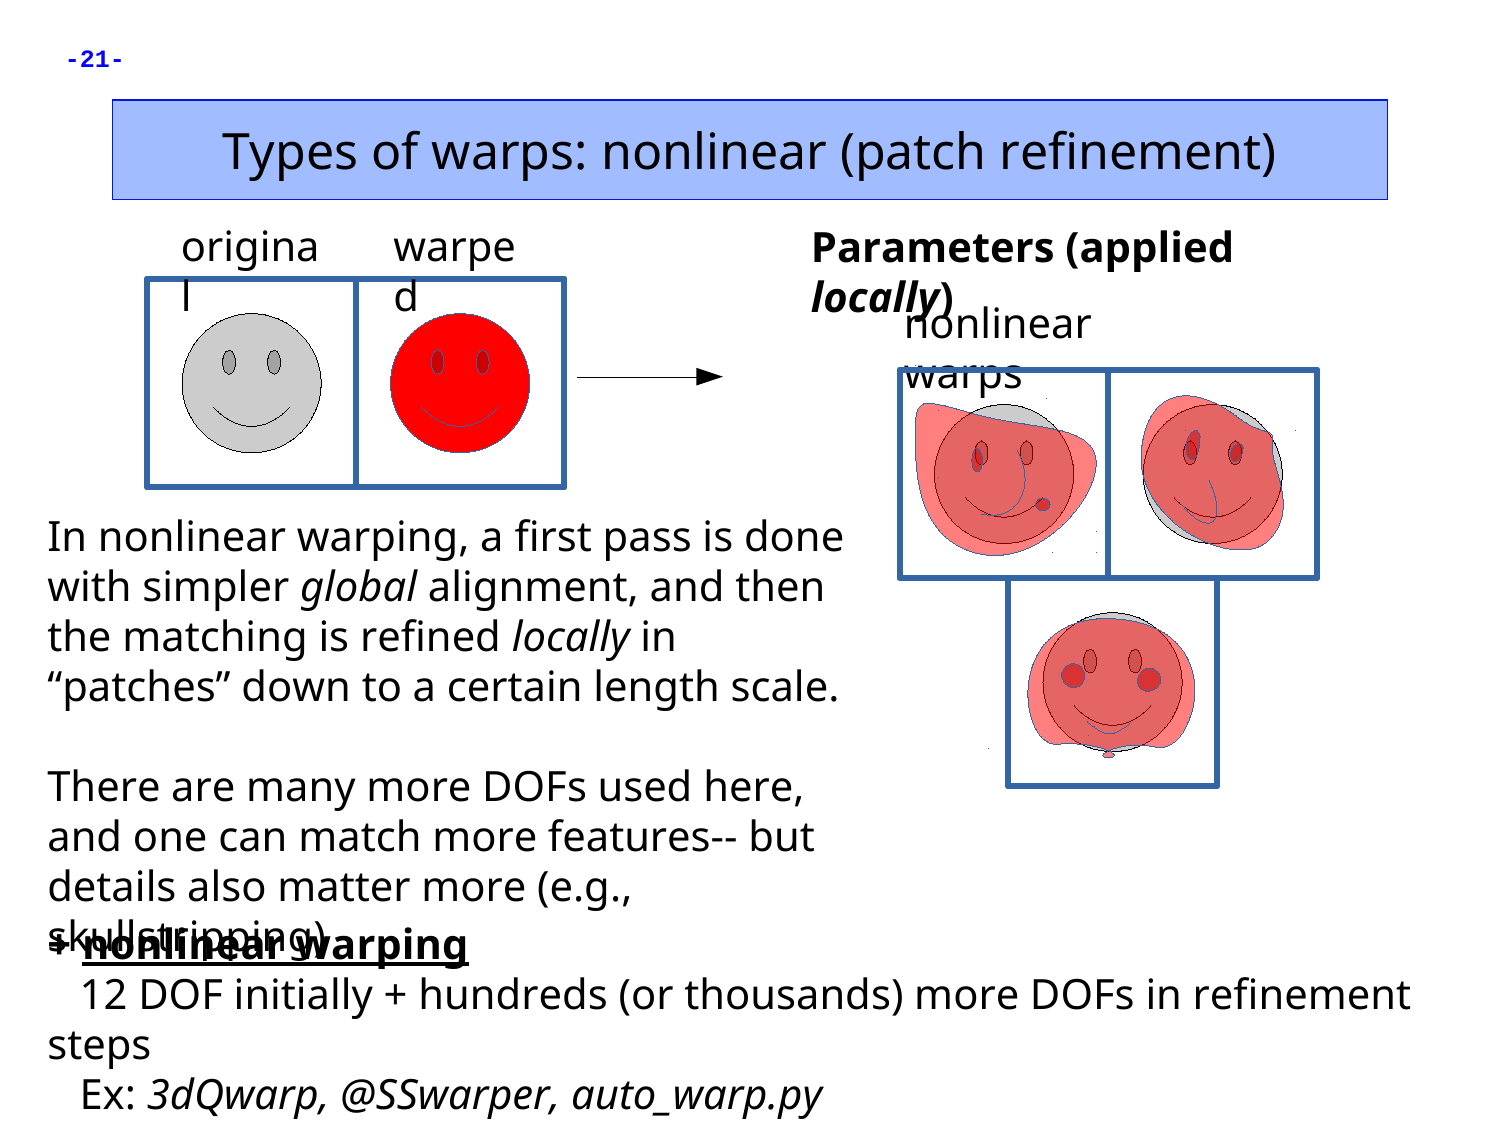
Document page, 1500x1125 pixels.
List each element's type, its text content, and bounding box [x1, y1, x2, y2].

text_box warped [375, 209, 553, 280]
text_box + nonlinear warping 12 DOF initially + hundreds (or thousands) more DOFs in refinement steps Ex: 3dQwarp, @SSwarper, auto_warp.py [29, 907, 1483, 1078]
text_box Types of warps: nonlinear (patch refinement) [112, 99, 1388, 200]
text_box original [163, 209, 340, 280]
text_box nonlinear warps [886, 286, 1224, 358]
text_box [390, 313, 530, 453]
text_box [182, 313, 322, 453]
text_box [1141, 395, 1284, 550]
text_box [1027, 612, 1195, 758]
text_box In nonlinear warping, a first pass is done with simpler global alignment, and then the matching is refined locally in “patches” down to a certain length scale. There are many more DOFs used here, and one can match more features-- but details also matter more (e.g., skullstripping) [29, 499, 881, 970]
text_box Parameters (applied locally) [796, 213, 1402, 279]
text_box [915, 403, 1097, 556]
